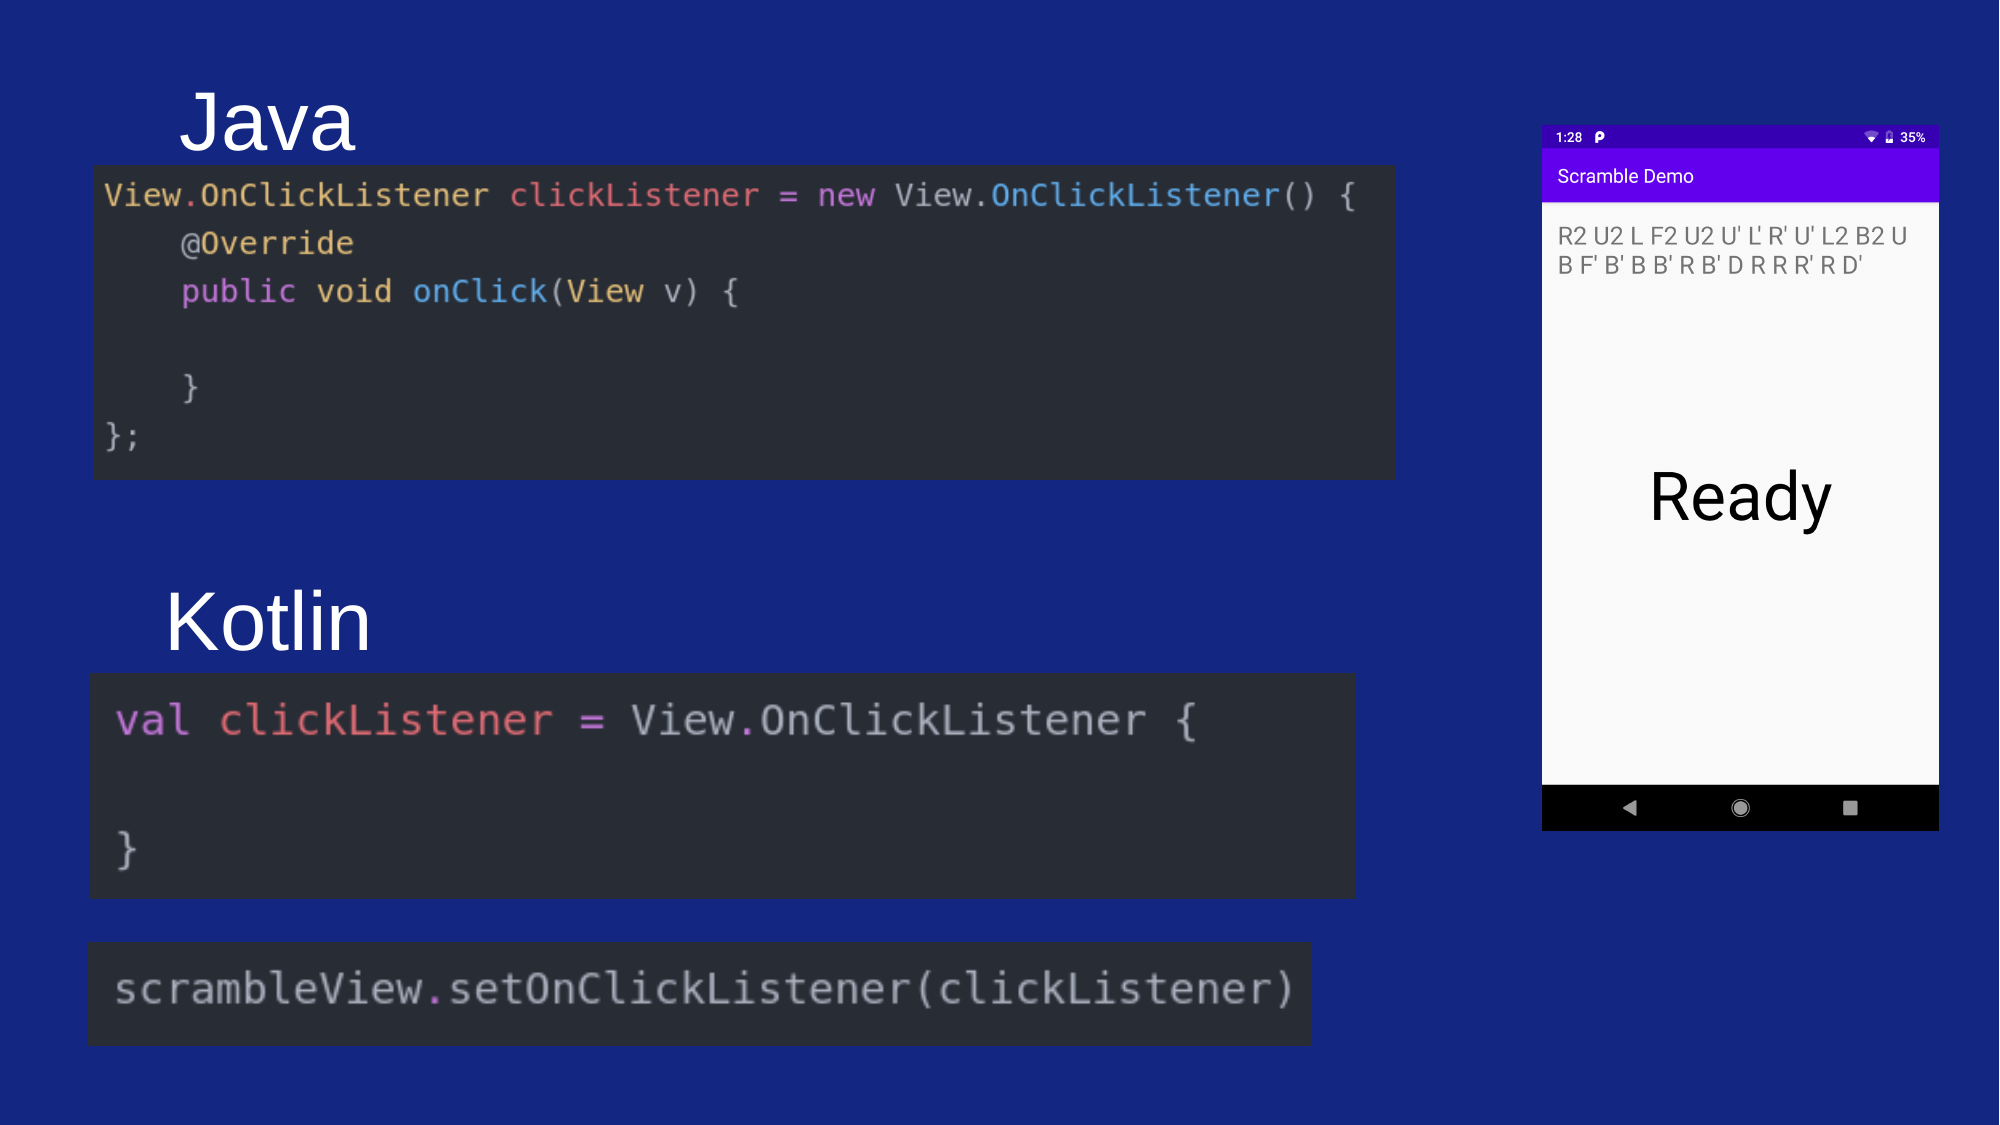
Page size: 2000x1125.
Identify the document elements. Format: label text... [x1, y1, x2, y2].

picture [1542, 125, 1939, 831]
picture [87, 942, 1311, 1046]
text_box Java [165, 67, 1066, 176]
text_box Kotlin [150, 568, 1051, 676]
picture [90, 673, 1356, 899]
picture [93, 164, 1396, 480]
